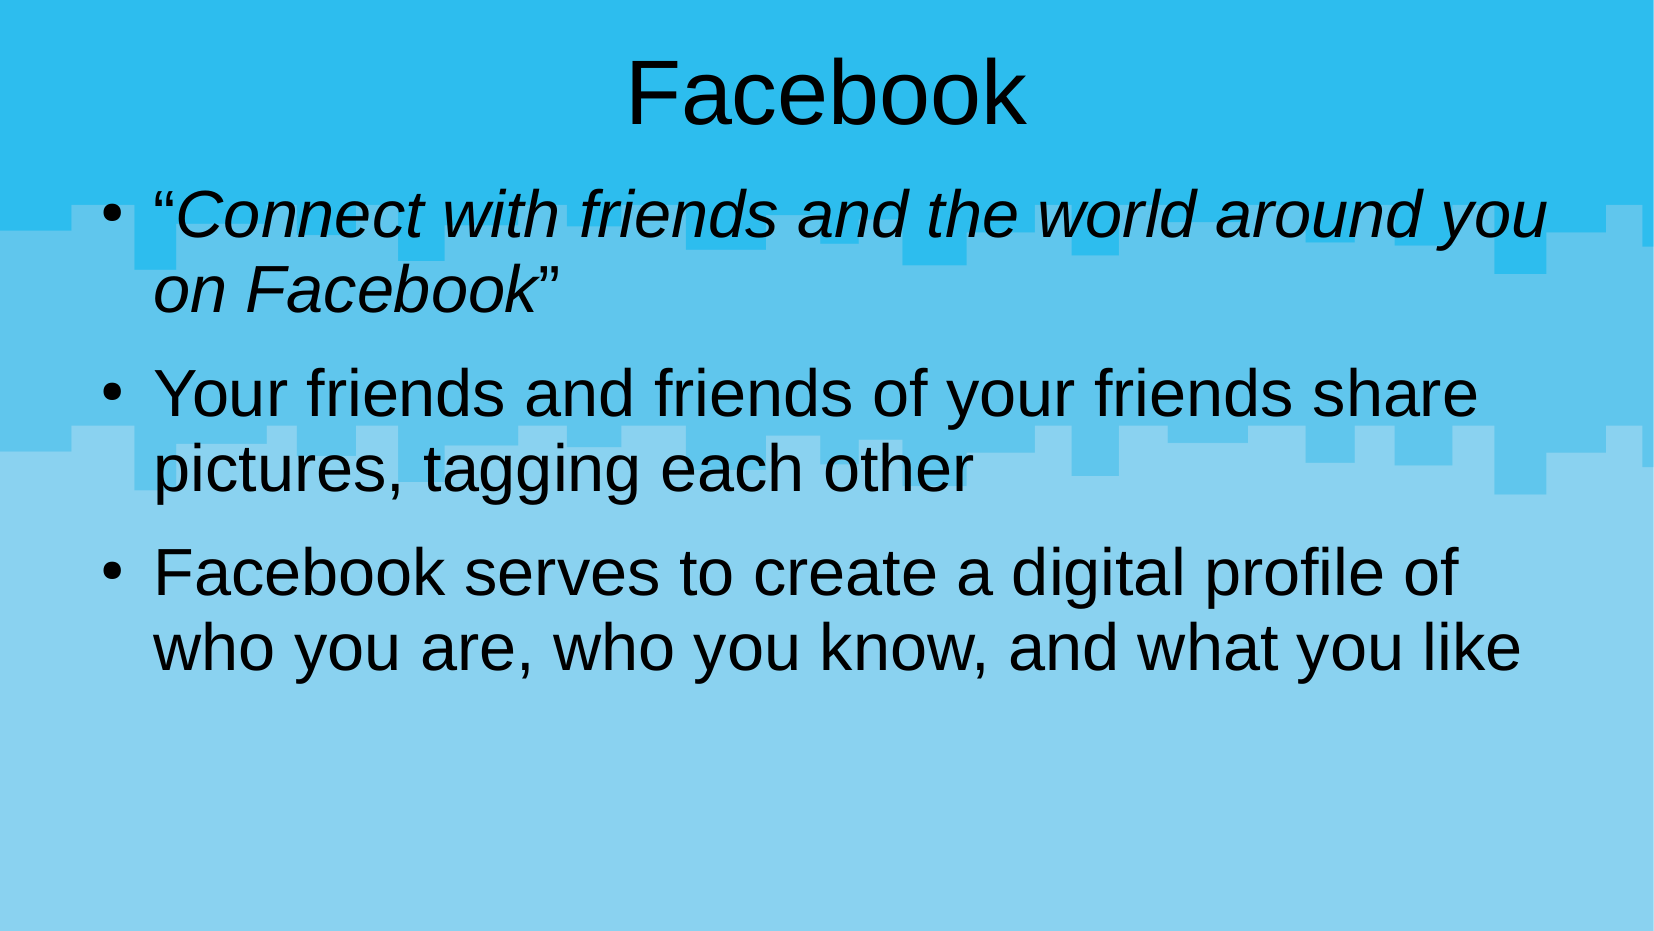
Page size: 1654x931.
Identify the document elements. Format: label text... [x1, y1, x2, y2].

list “Connect with friends and the world around you on Facebook” Your friends and friends of your friends share pictures, tagging each other Facebook serves to create a digital profile of who you are, who you know, and what you like [82, 177, 1571, 827]
title Facebook [82, 37, 1571, 148]
picture [0, 0, 1654, 931]
